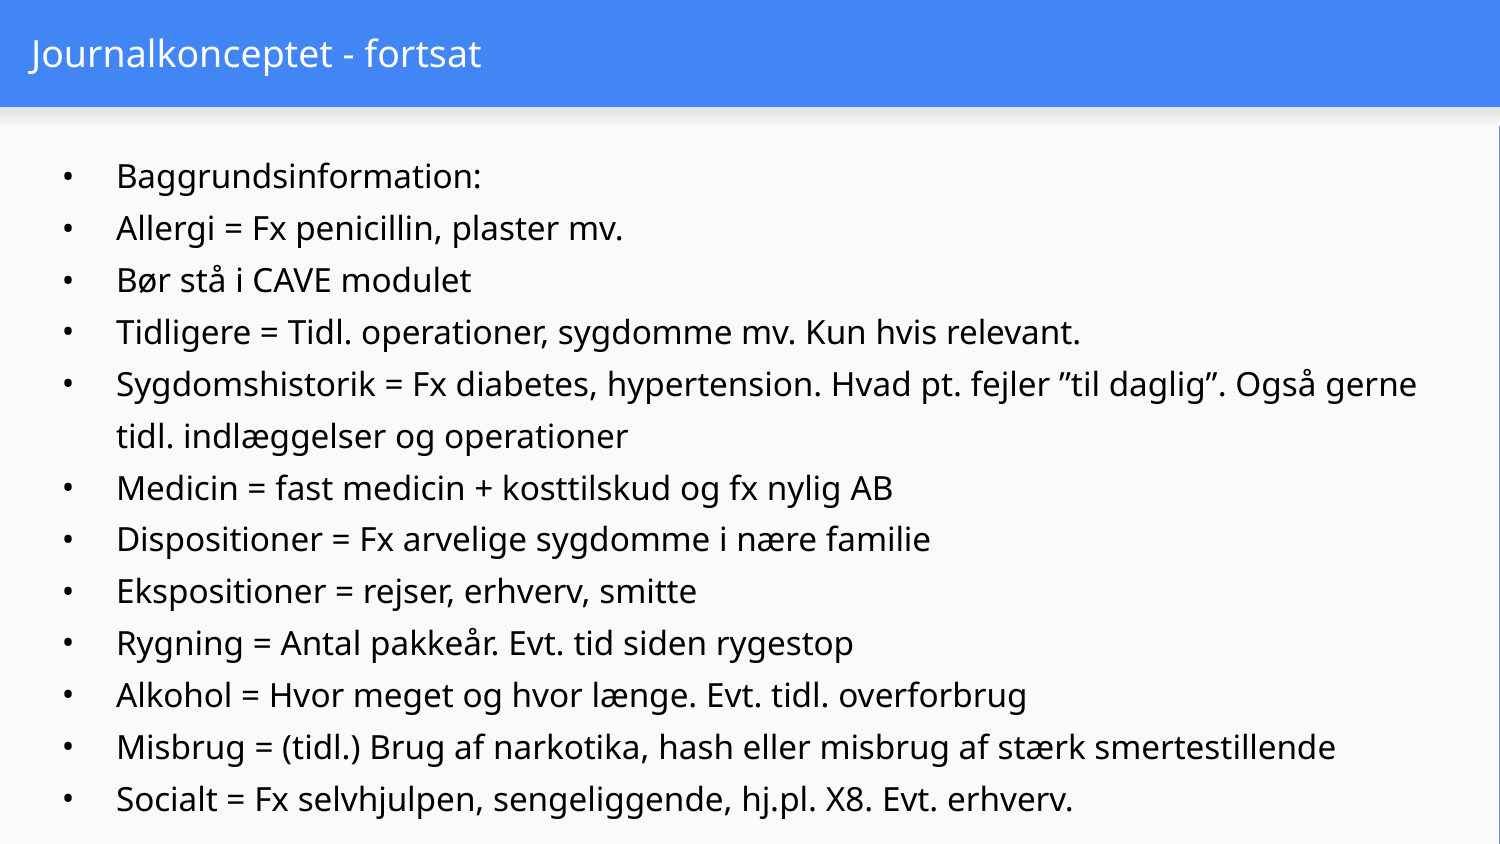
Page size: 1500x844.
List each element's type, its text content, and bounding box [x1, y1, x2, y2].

text_box Baggrundsinformation: Allergi = Fx penicillin, plaster mv. Bør stå i CAVE modulet Tidligere = Tidl. operationer, sygdomme mv. Kun hvis relevant. Sygdomshistorik = Fx diabetes, hypertension. Hvad pt. fejler ”til daglig”. Også gerne tidl. indlæggelser og operationer Medicin = fast medicin + kosttilskud og fx nylig AB Dispositioner = Fx arvelige sygdomme i nære familie Ekspositioner = rejser, erhverv, smitte Rygning = Antal pakkeår. Evt. tid siden rygestop Alkohol = Hvor meget og hvor længe. Evt. tidl. overforbrug Misbrug = (tidl.) Brug af narkotika, hash eller misbrug af stærk smertestillende Socialt = Fx selvhjulpen, sengeliggende, hj.pl. X8. Evt. erhverv. [25, 128, 1474, 844]
title Journalkonceptet - fortsat [16, 2, 1464, 102]
